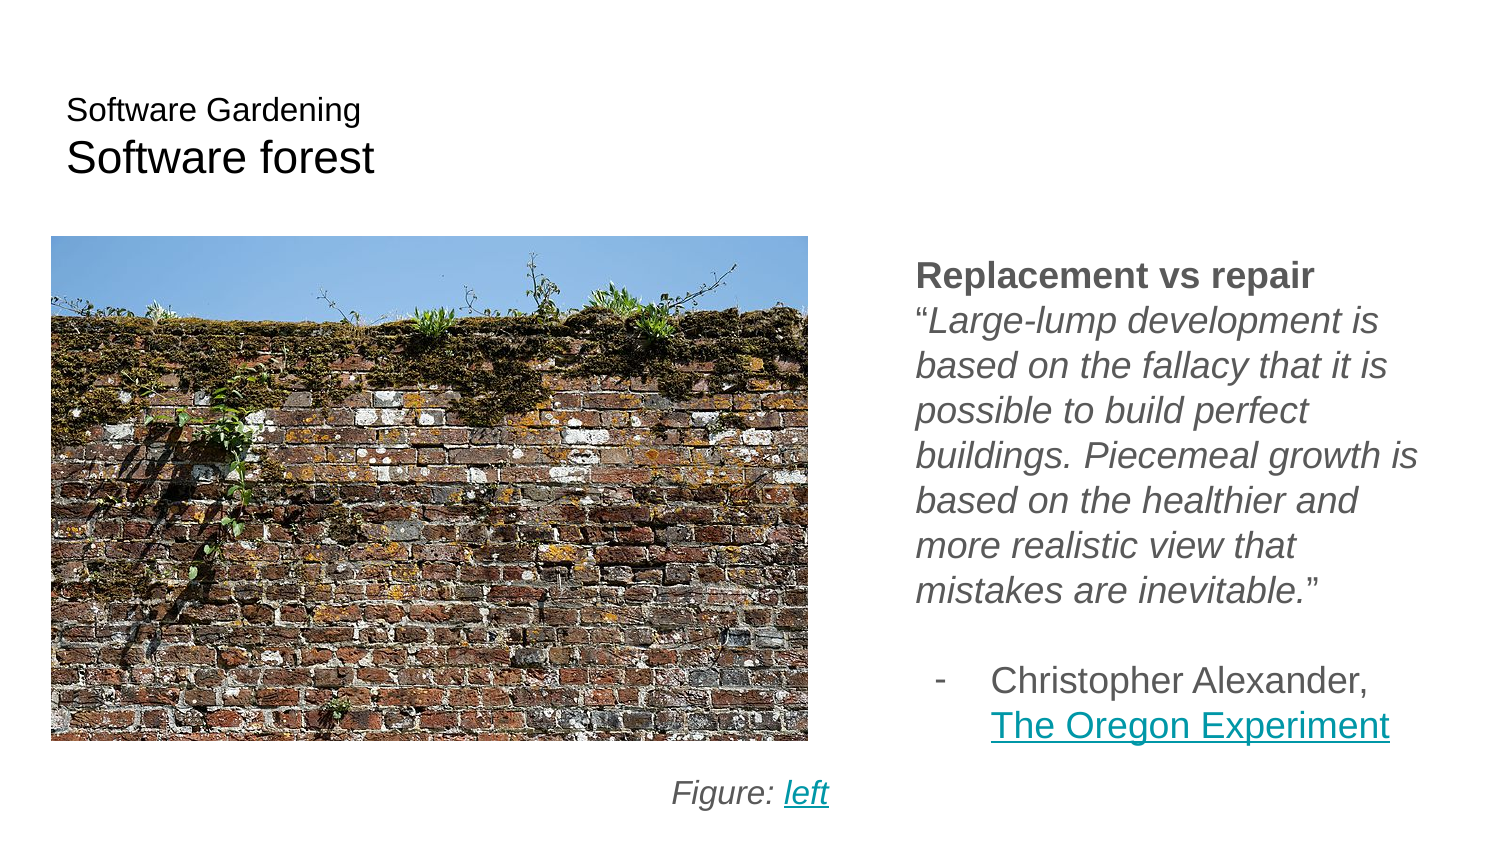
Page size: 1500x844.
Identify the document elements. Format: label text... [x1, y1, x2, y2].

list Figure: left [97, 758, 1403, 823]
picture [51, 236, 808, 741]
text_box Replacement vs repair “Large-lump development is based on the fallacy that it is possible to build perfect buildings. Piecemeal growth is based on the healthier and more realistic view that mistakes are inevitable.” Christopher Alexander, The Oregon Experiment [900, 236, 1449, 786]
text_box Software Gardening Software forest [51, 72, 1449, 199]
